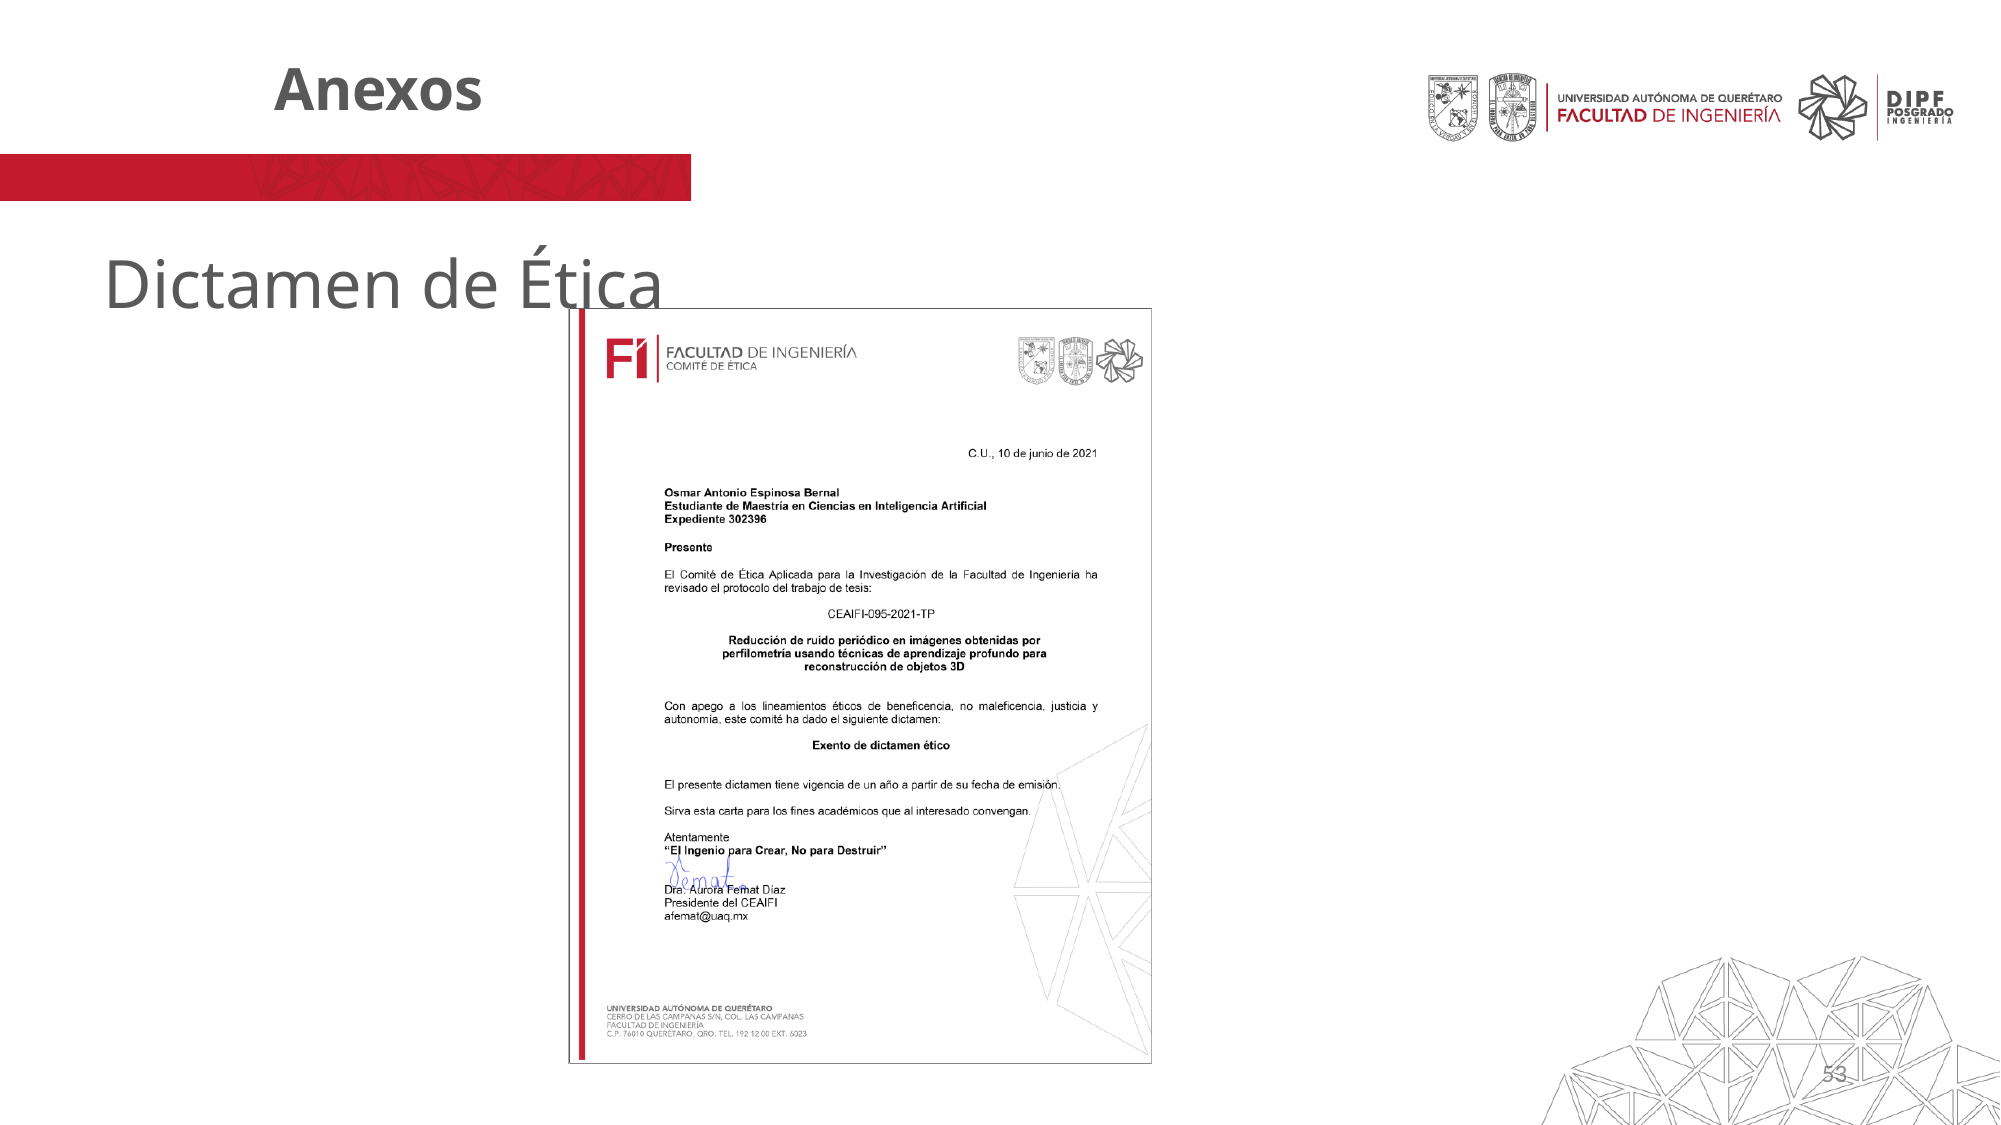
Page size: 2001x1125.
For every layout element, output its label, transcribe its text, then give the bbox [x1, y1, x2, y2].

text_box Dictamen de Ética [88, 236, 1979, 401]
picture [0, 154, 692, 201]
picture [568, 308, 1152, 1064]
picture [1521, 945, 2000, 1125]
text_box Anexos [66, 14, 692, 154]
picture [1422, 66, 1959, 160]
